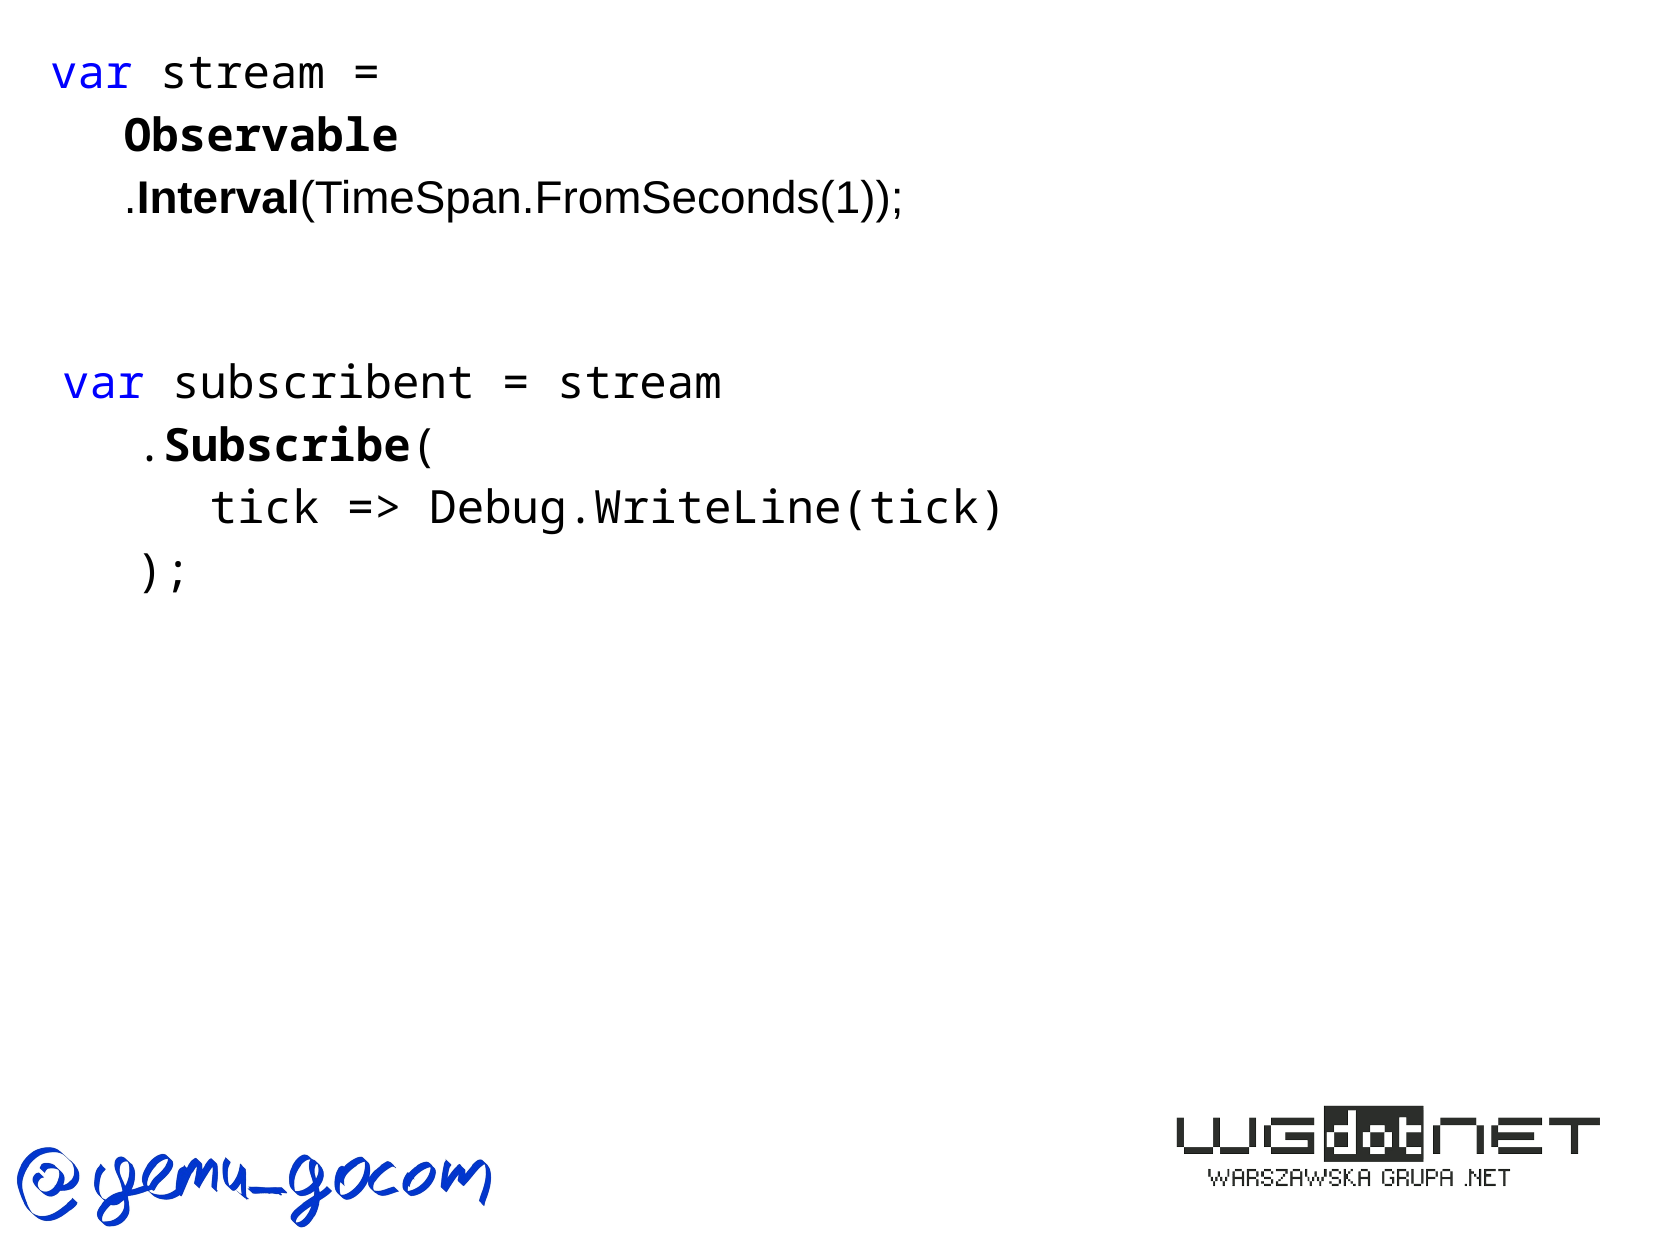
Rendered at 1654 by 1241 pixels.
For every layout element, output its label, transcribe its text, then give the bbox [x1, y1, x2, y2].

text_box var stream = Observable .Interval(TimeSpan.FromSeconds(1)); [35, 32, 1619, 238]
picture [11, 1129, 497, 1241]
text_box var subscribent = stream .Subscribe( tick => Debug.WriteLine(tick) ); [47, 342, 1619, 988]
picture [1169, 1103, 1603, 1193]
